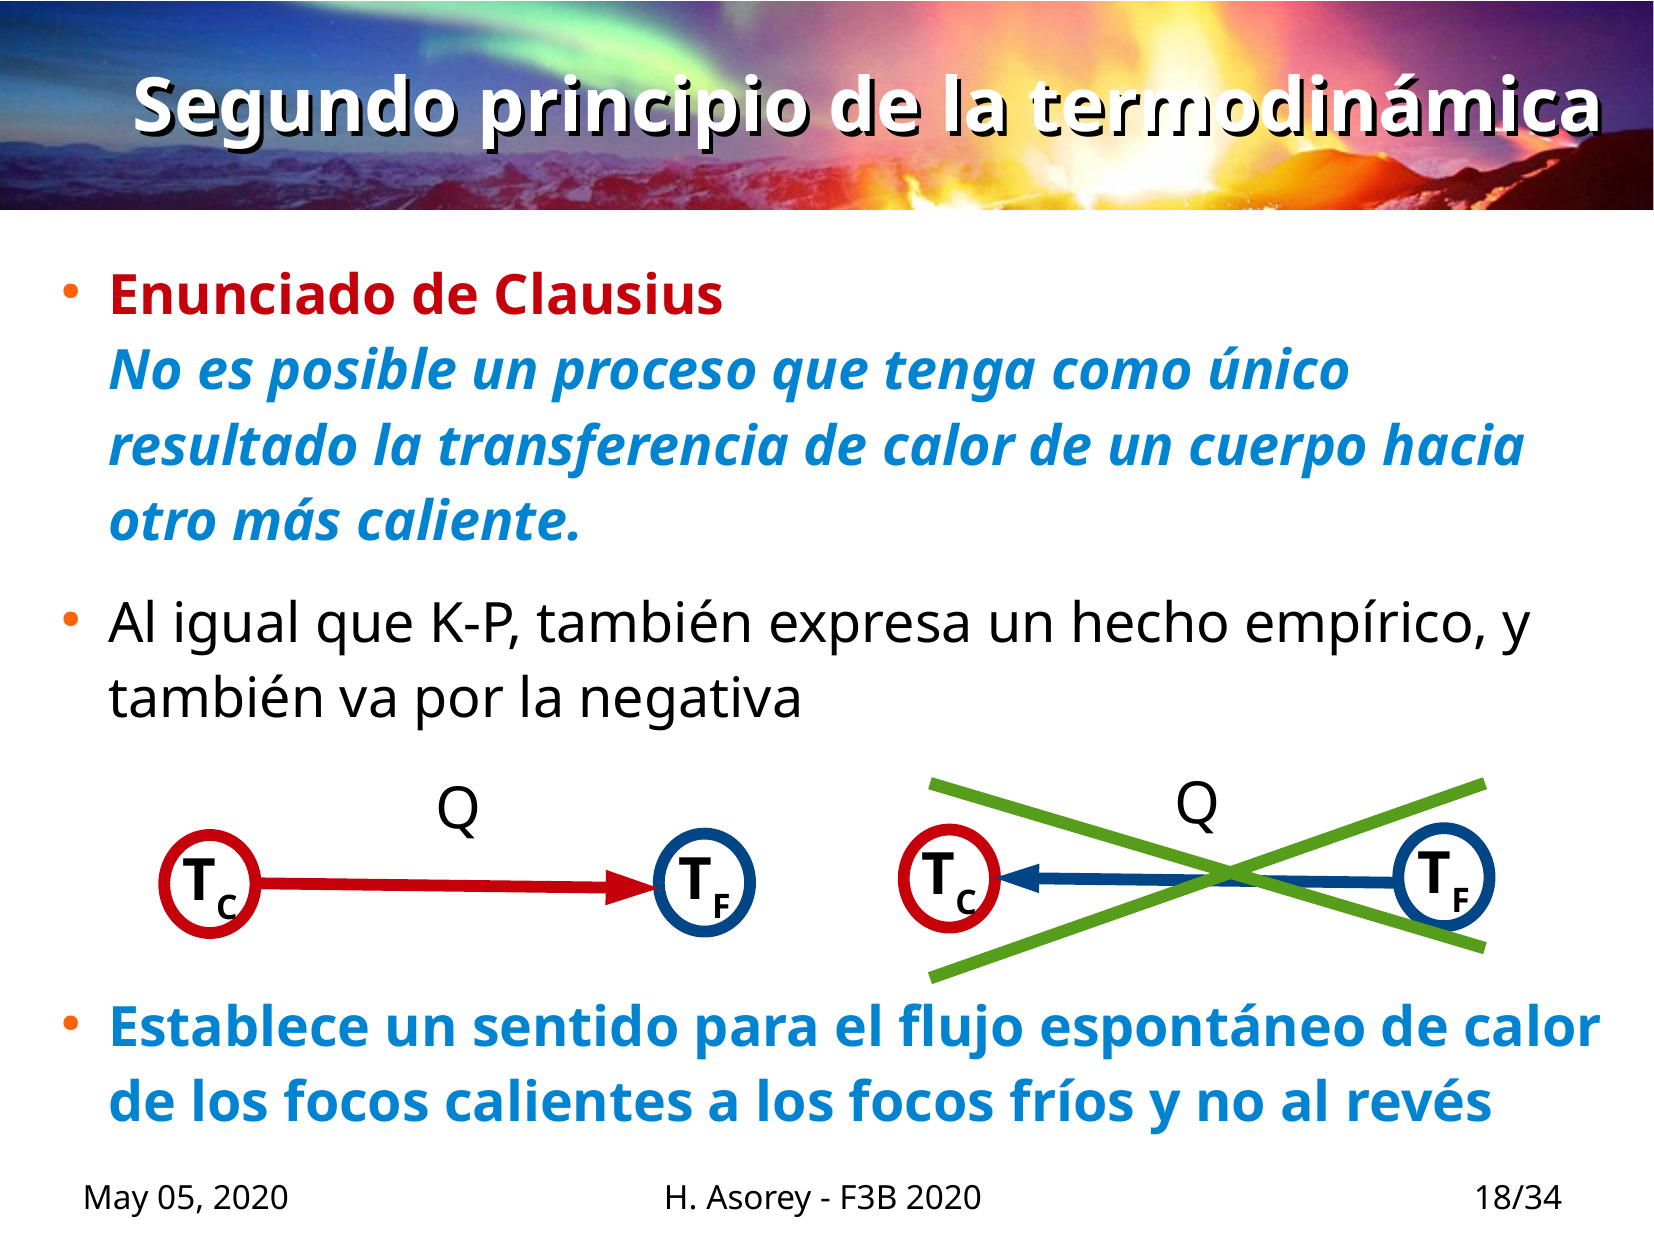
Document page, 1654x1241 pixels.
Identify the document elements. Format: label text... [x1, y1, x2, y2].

list Enunciado de Clausius No es posible un proceso que tenga como único resultado la transferencia de calor de un cuerpo hacia otro más caliente. Al igual que K-P, también expresa un hecho empírico, y también va por la negativa Establece un sentido para el flujo espontáneo de calor de los focos calientes a los focos fríos y no al revés [45, 255, 1606, 1156]
text_box TC [903, 829, 995, 928]
picture [0, 1, 1654, 210]
text_box TF [1398, 828, 1490, 927]
text_box TC [164, 834, 256, 934]
title Segundo principio de la termodinámica [45, 15, 1606, 191]
text_box TF [658, 833, 751, 932]
